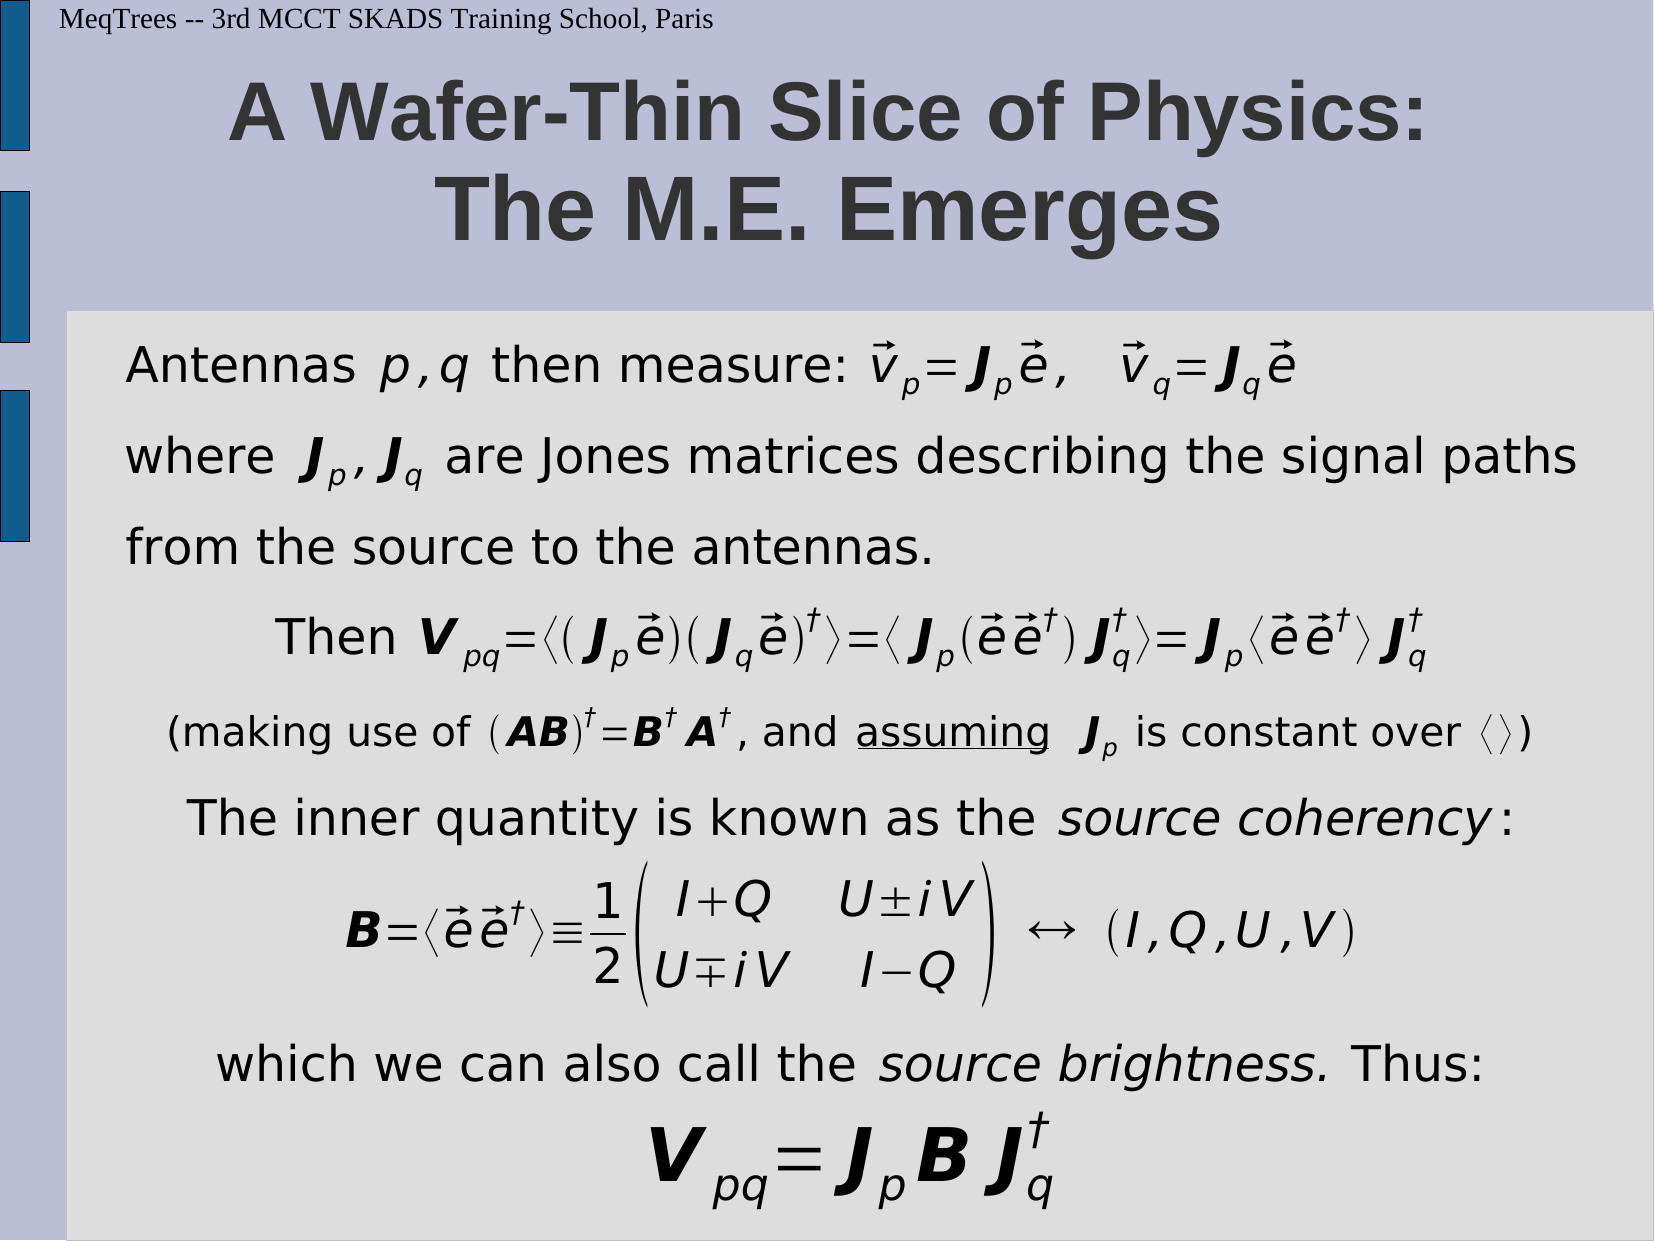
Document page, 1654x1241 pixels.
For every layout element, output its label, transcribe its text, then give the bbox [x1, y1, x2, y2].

chart [118, 313, 1582, 1211]
title A Wafer-Thin Slice of Physics: The M.E. Emerges [123, 59, 1536, 267]
